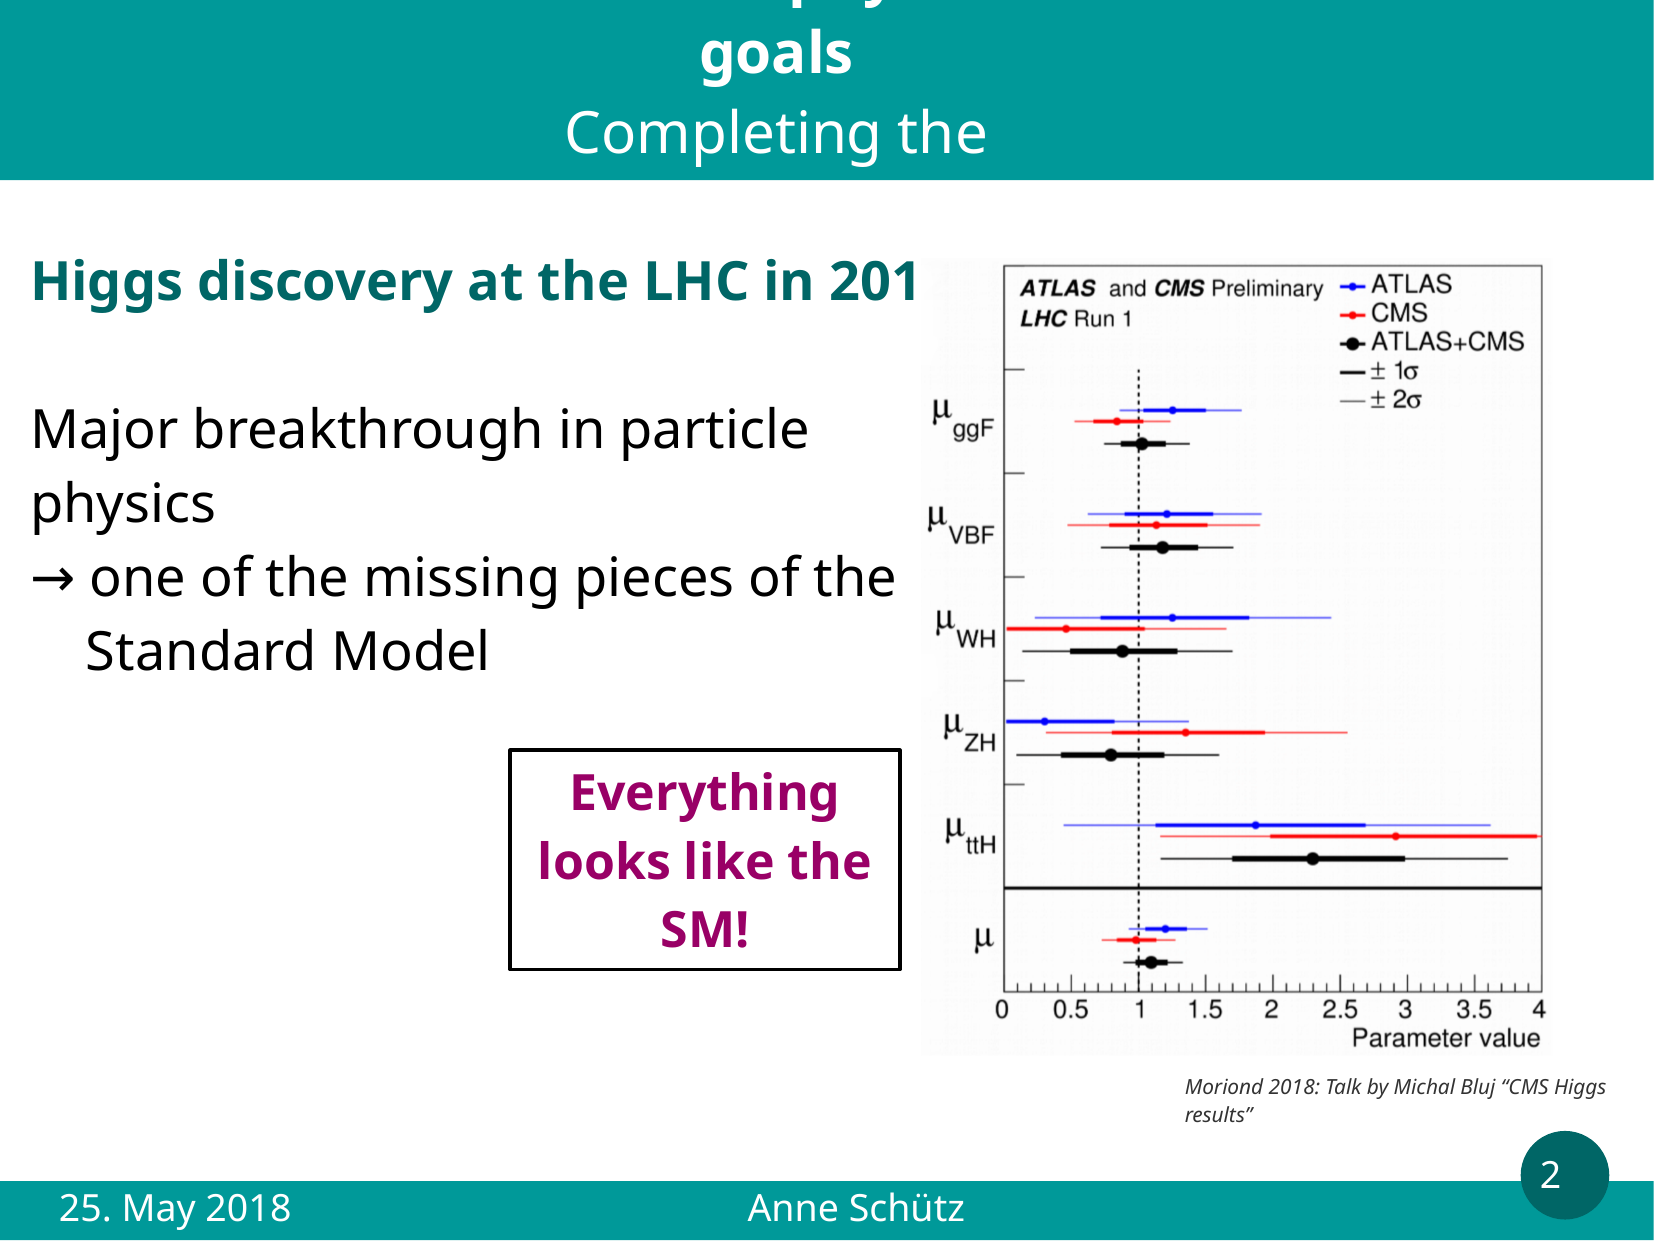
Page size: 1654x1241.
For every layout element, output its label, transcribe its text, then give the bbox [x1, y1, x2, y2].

text_box Higgs discovery at the LHC in 2012 Major breakthrough in particle physics → one of the missing pieces of the Standard Model [30, 268, 921, 661]
text_box Moriond 2018: Talk by Michal Bluj “CMS Higgs results” [1170, 1065, 1654, 1111]
picture [921, 258, 1553, 1056]
title Particle physics goals Completing the picture [550, 7, 1104, 175]
text_box Everything looks like the SM! [510, 750, 901, 916]
